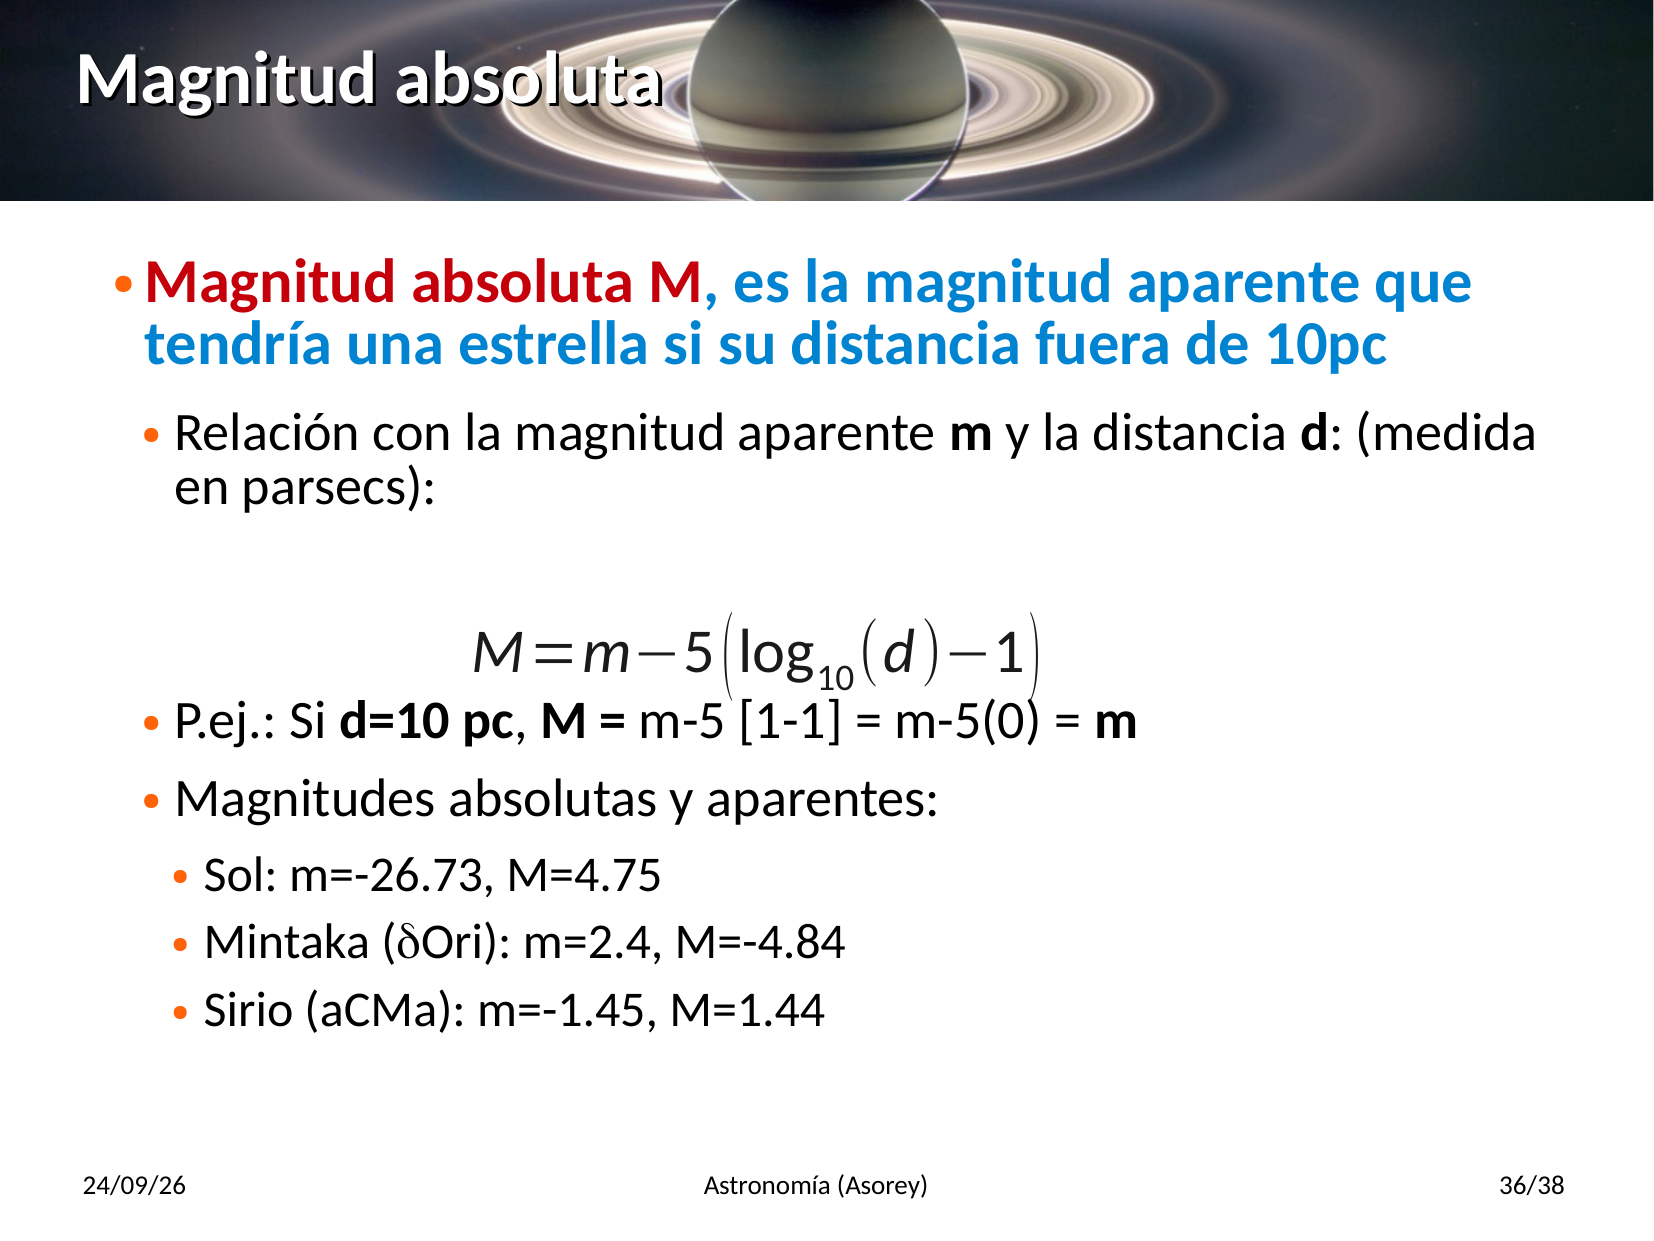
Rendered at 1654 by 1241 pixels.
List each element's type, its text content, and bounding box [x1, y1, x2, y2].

chart [465, 608, 1048, 706]
title Magnitud absoluta [75, 19, 1564, 151]
picture [0, 0, 1654, 201]
list Magnitud absoluta M, es la magnitud aparente que tendría una estrella si su distancia fuera de 10pc Relación con la magnitud aparente m y la distancia d: (medida en parsecs): P.ej.: Si d=10 pc, M = m-5 [1-1] = m-5(0) = m Magnitudes absolutas y aparentes: Sol: m=-26.73, M=4.75 Mintaka (dOri): m=2.4, M=-4.84 Sirio (aCMa): m=-1.45, M=1.44 [82, 255, 1571, 1156]
